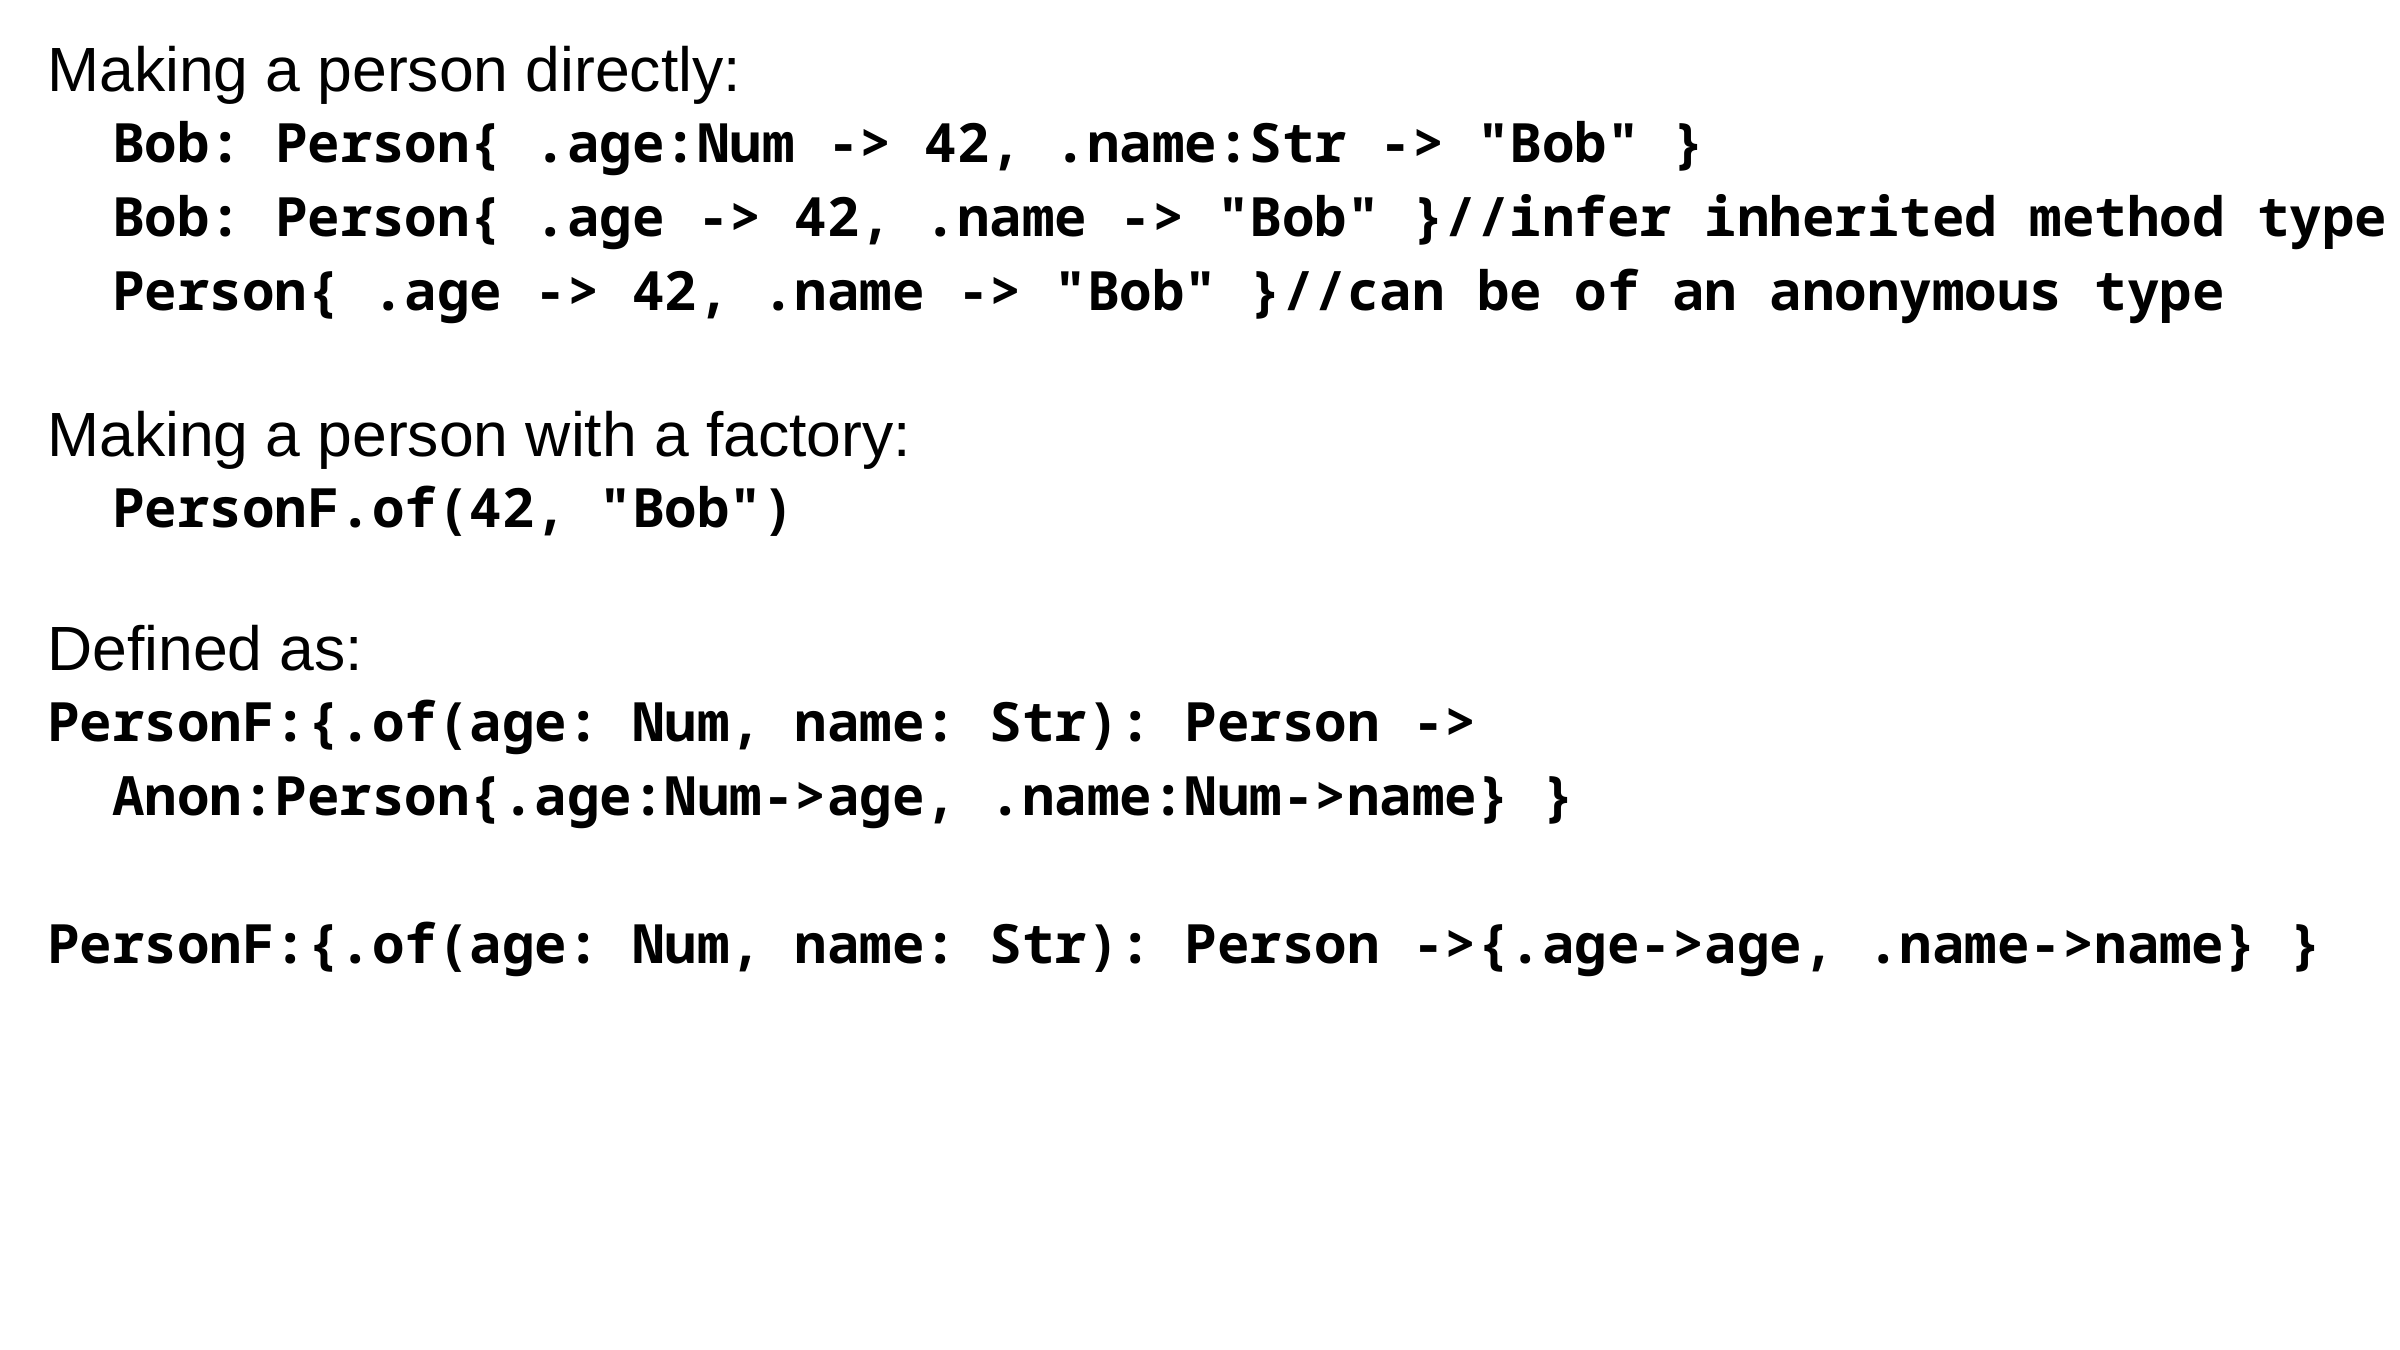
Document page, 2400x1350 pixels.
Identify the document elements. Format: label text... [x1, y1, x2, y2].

text_box Making a person directly: Bob: Person{ .age:Num -> 42, .name:Str -> "Bob" } Bob: Person{ .age -> 42, .name -> "Bob" }//infer inherited method type Person{ .age -> 42, .name -> "Bob" }//can be of an anonymous type Making a person with a factory: PersonF.of(42, "Bob") Defined as: PersonF:{.of(age: Num, name: Str): Person -> Anon:Person{.age:Num->age, .name:Num->name} } PersonF:{.of(age: Num, name: Str): Person ->{.age->age, .name->name} } [32, 27, 2400, 1321]
